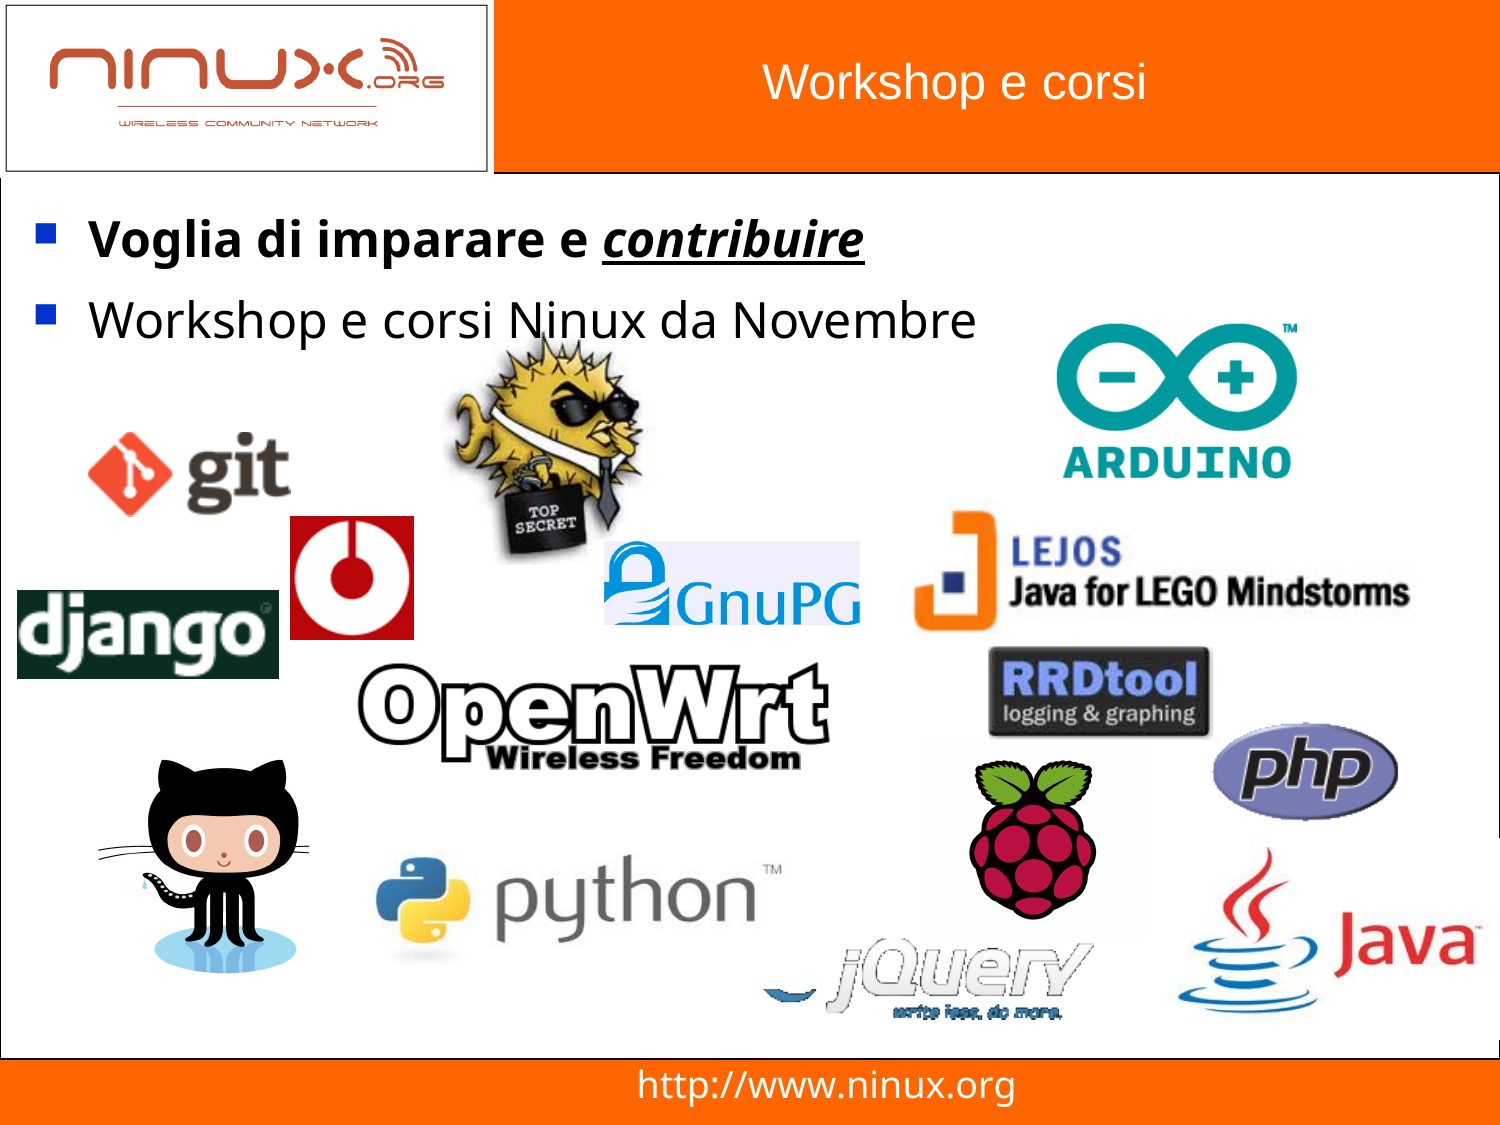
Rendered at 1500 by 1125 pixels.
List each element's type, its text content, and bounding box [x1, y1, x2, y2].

picture [604, 541, 860, 626]
picture [97, 655, 1500, 1040]
picture [988, 646, 1400, 825]
picture [882, 484, 1425, 635]
picture [622, 555, 651, 581]
picture [1053, 320, 1301, 483]
list Voglia di imparare e contribuire Workshop e corsi Ninux da Novembre [17, 196, 1471, 864]
picture [88, 432, 414, 640]
picture [17, 590, 279, 679]
picture [604, 541, 630, 581]
title Workshop e corsi [421, 0, 1470, 165]
picture [0, 0, 494, 178]
text_box http://www.ninux.org [621, 1053, 1159, 1125]
